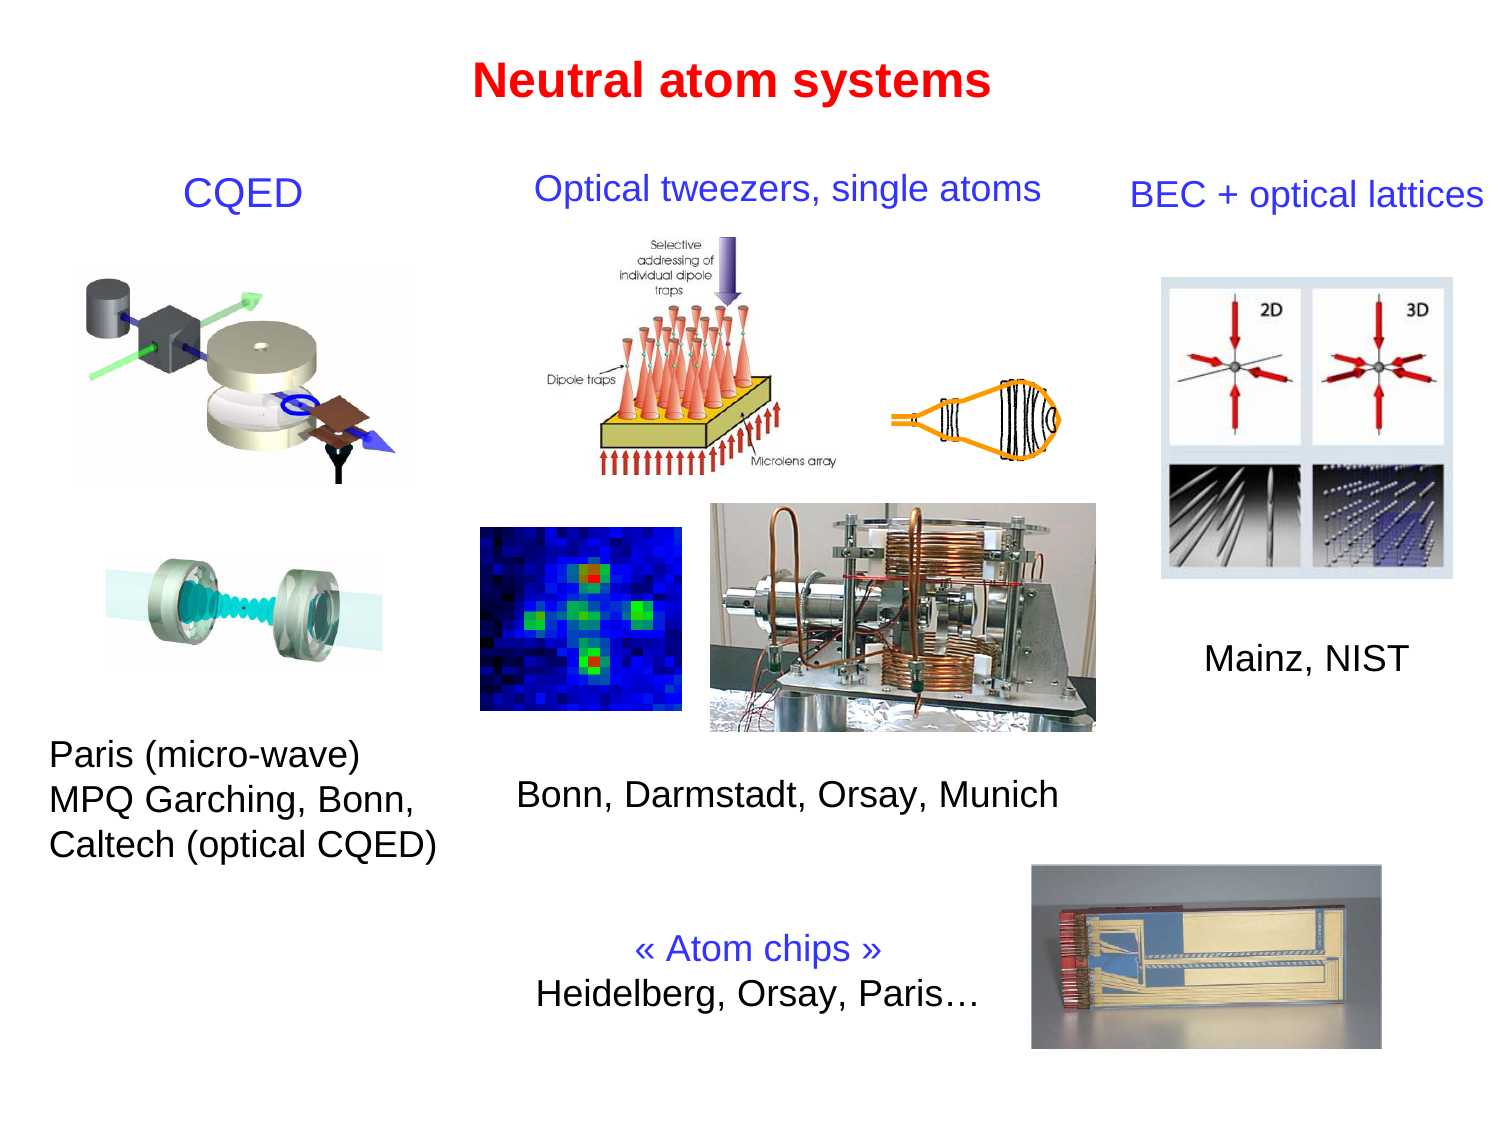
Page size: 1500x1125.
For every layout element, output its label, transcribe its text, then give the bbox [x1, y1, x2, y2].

picture [547, 237, 836, 475]
text_box Paris (micro-wave) MPQ Garching, Bonn, Caltech (optical CQED) [34, 722, 453, 874]
text_box Bonn, Darmstadt, Orsay, Munich [501, 762, 1075, 823]
text_box Neutral atom systems [458, 39, 1008, 116]
picture [1161, 277, 1453, 579]
picture [74, 270, 413, 484]
picture [103, 553, 383, 666]
picture [480, 527, 682, 711]
text_box BEC + optical lattices [1114, 162, 1500, 223]
picture [1027, 863, 1383, 1051]
text_box CQED [168, 158, 319, 224]
picture [710, 503, 1096, 733]
text_box Optical tweezers, single atoms [519, 155, 1057, 217]
text_box « Atom chips » Heidelberg, Orsay, Paris… [520, 916, 996, 1022]
text_box Mainz, NIST [1189, 626, 1426, 688]
